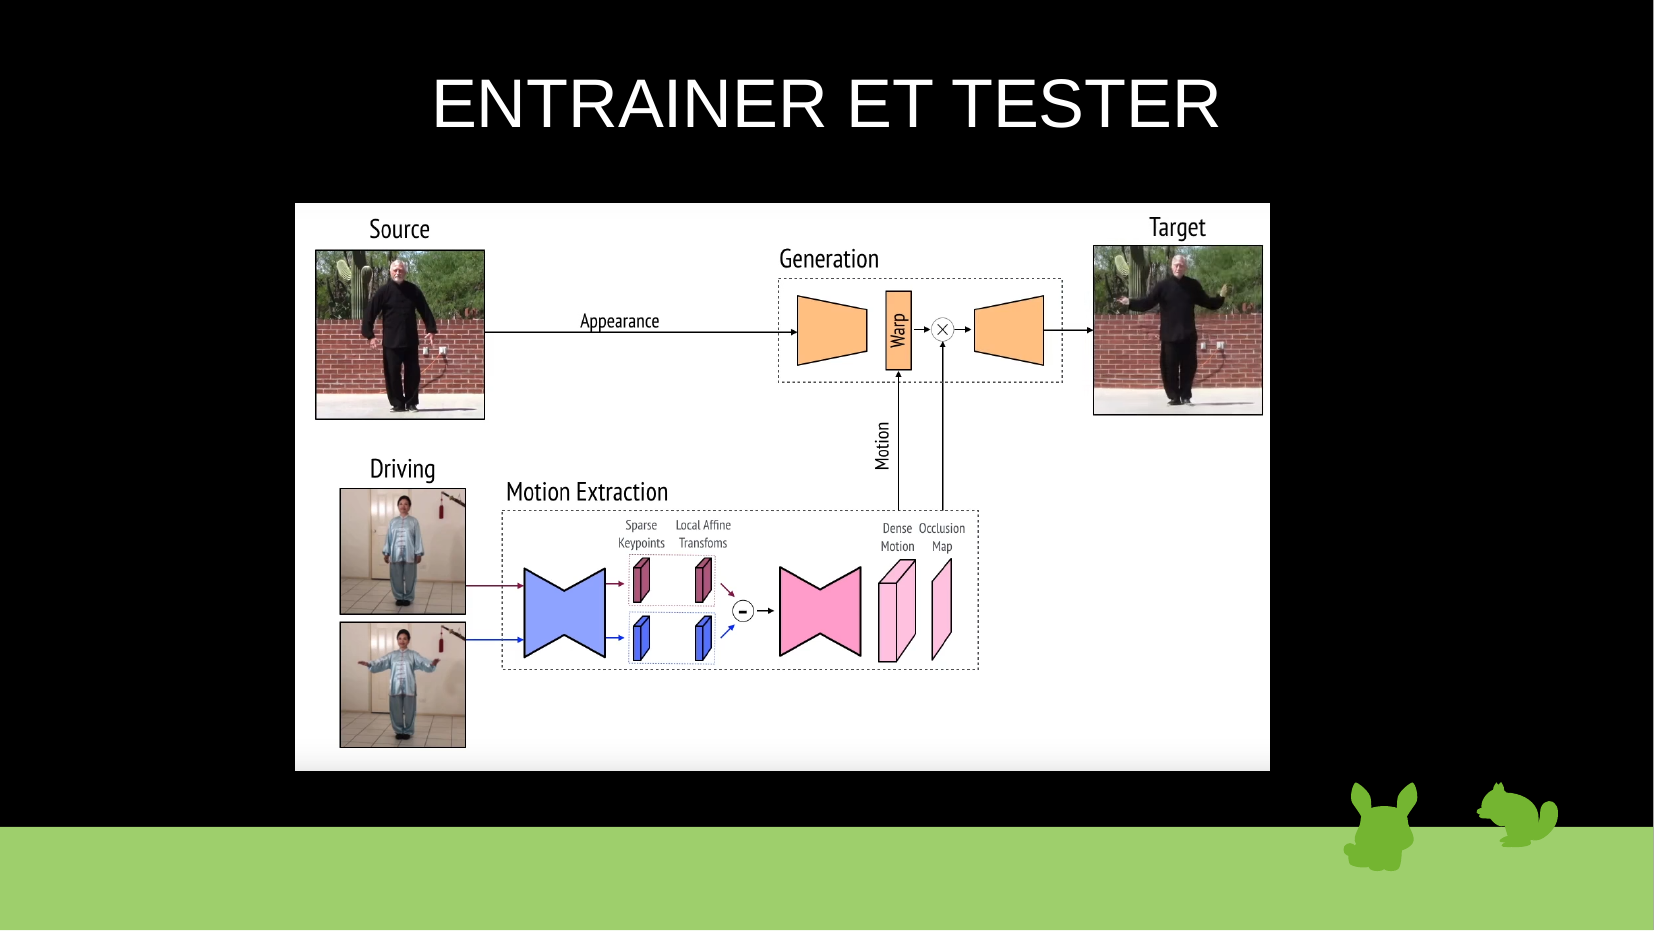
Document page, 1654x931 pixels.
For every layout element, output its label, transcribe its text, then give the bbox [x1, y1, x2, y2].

title ENTRAINER ET TESTER [88, 29, 1565, 178]
picture [295, 203, 1270, 771]
